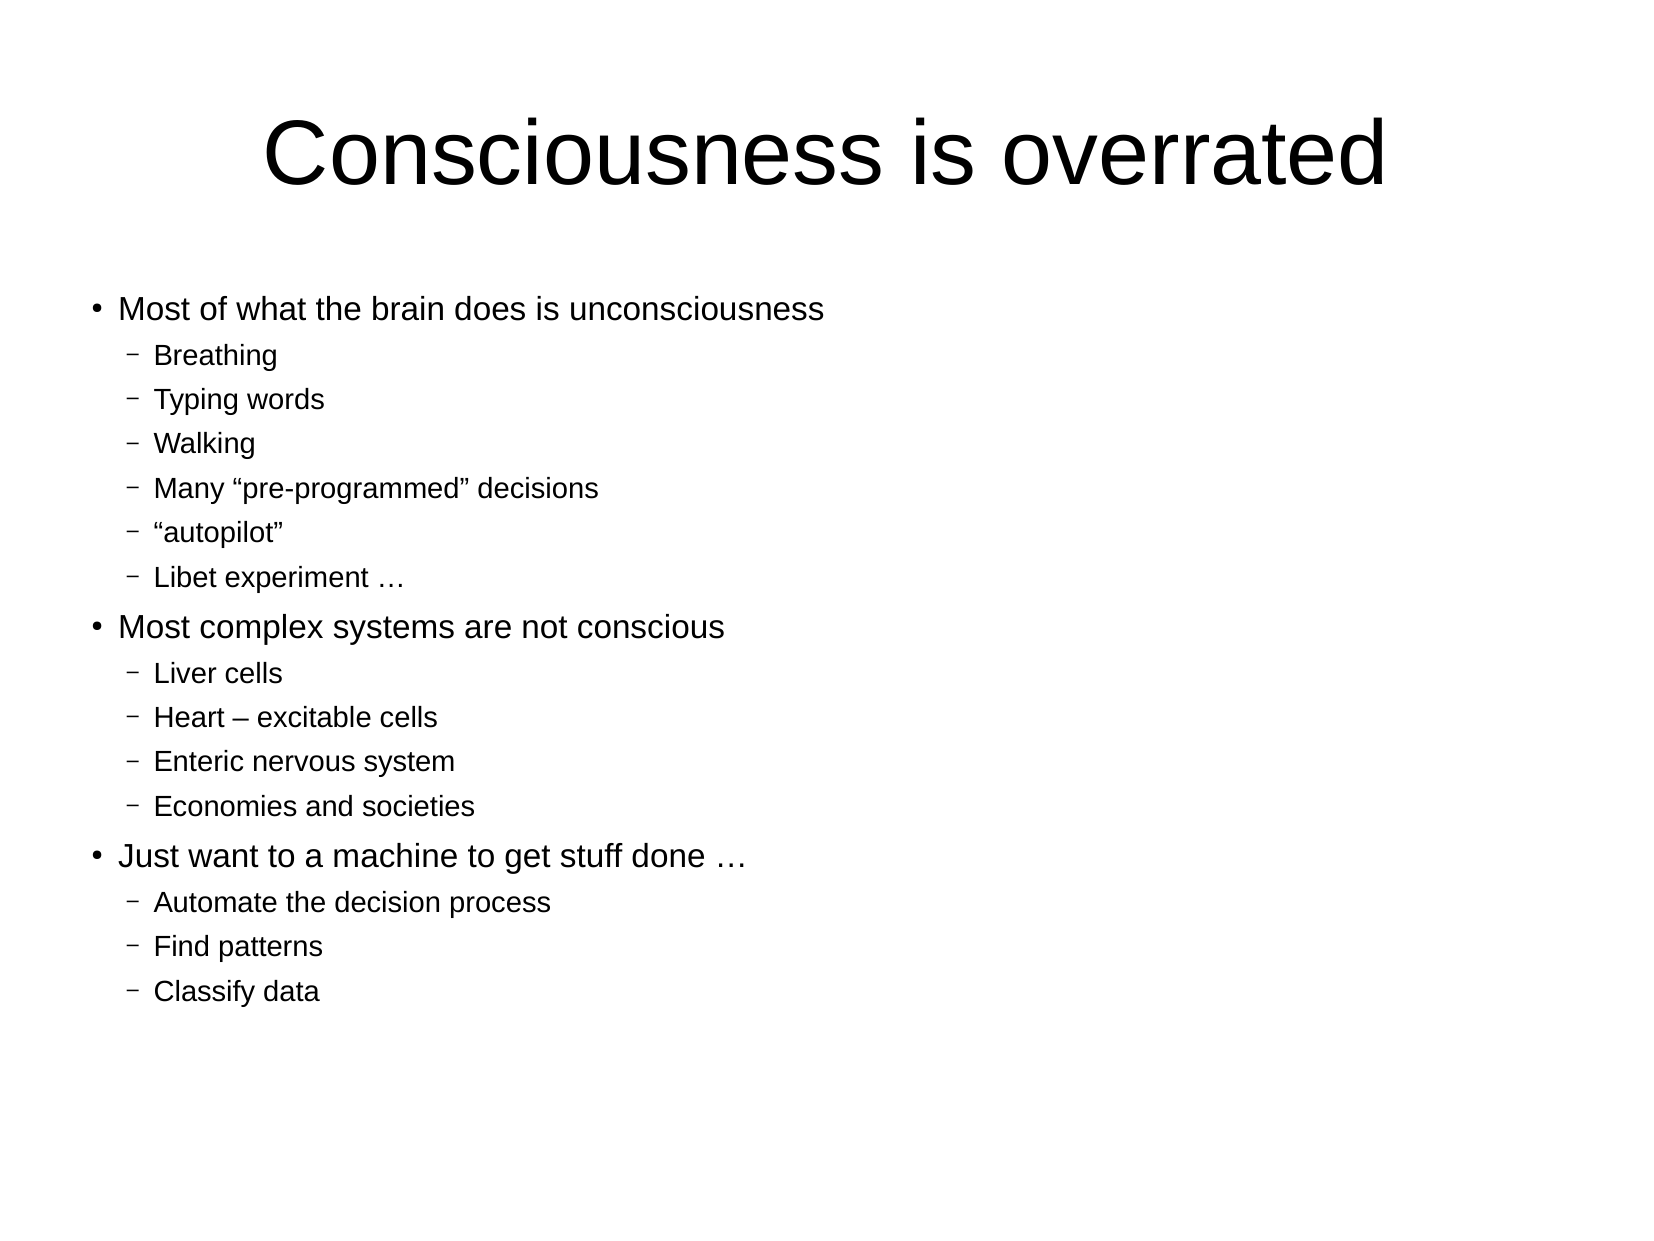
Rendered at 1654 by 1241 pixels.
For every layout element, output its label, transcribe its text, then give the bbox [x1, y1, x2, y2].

title Consciousness is overrated [82, 49, 1571, 257]
list Most of what the brain does is unconsciousness Breathing Typing words Walking Many “pre-programmed” decisions “autopilot” Libet experiment … Most complex systems are not conscious Liver cells Heart – excitable cells Enteric nervous system Economies and societies Just want to a machine to get stuff done … Automate the decision process Find patterns Classify data [82, 290, 1571, 1010]
